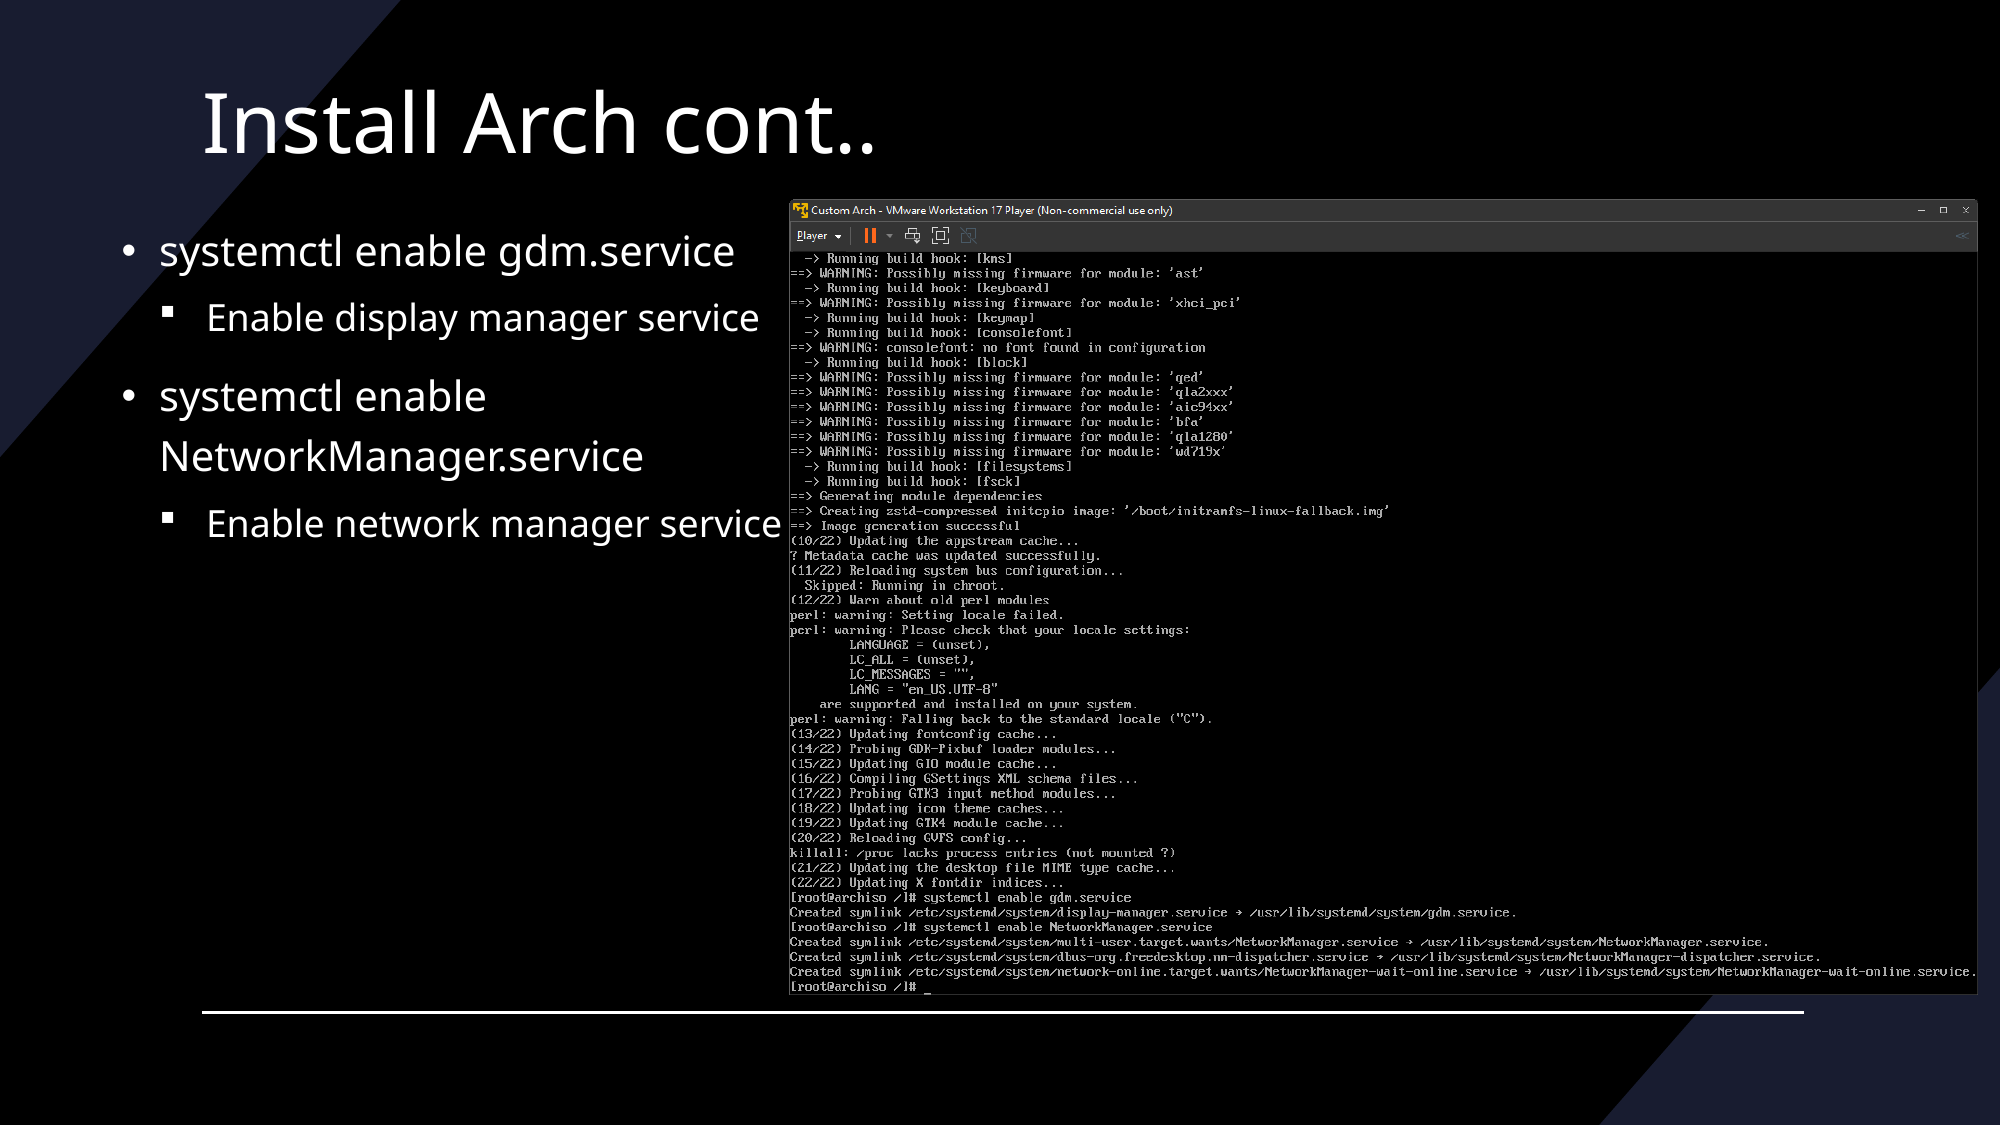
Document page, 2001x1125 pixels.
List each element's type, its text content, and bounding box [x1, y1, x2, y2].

text_box systemctl enable gdm.service Enable display manager service systemctl enable NetworkManager.service Enable network manager service [106, 207, 789, 925]
title Install Arch cont.. [187, 0, 1000, 207]
picture [789, 199, 1978, 995]
